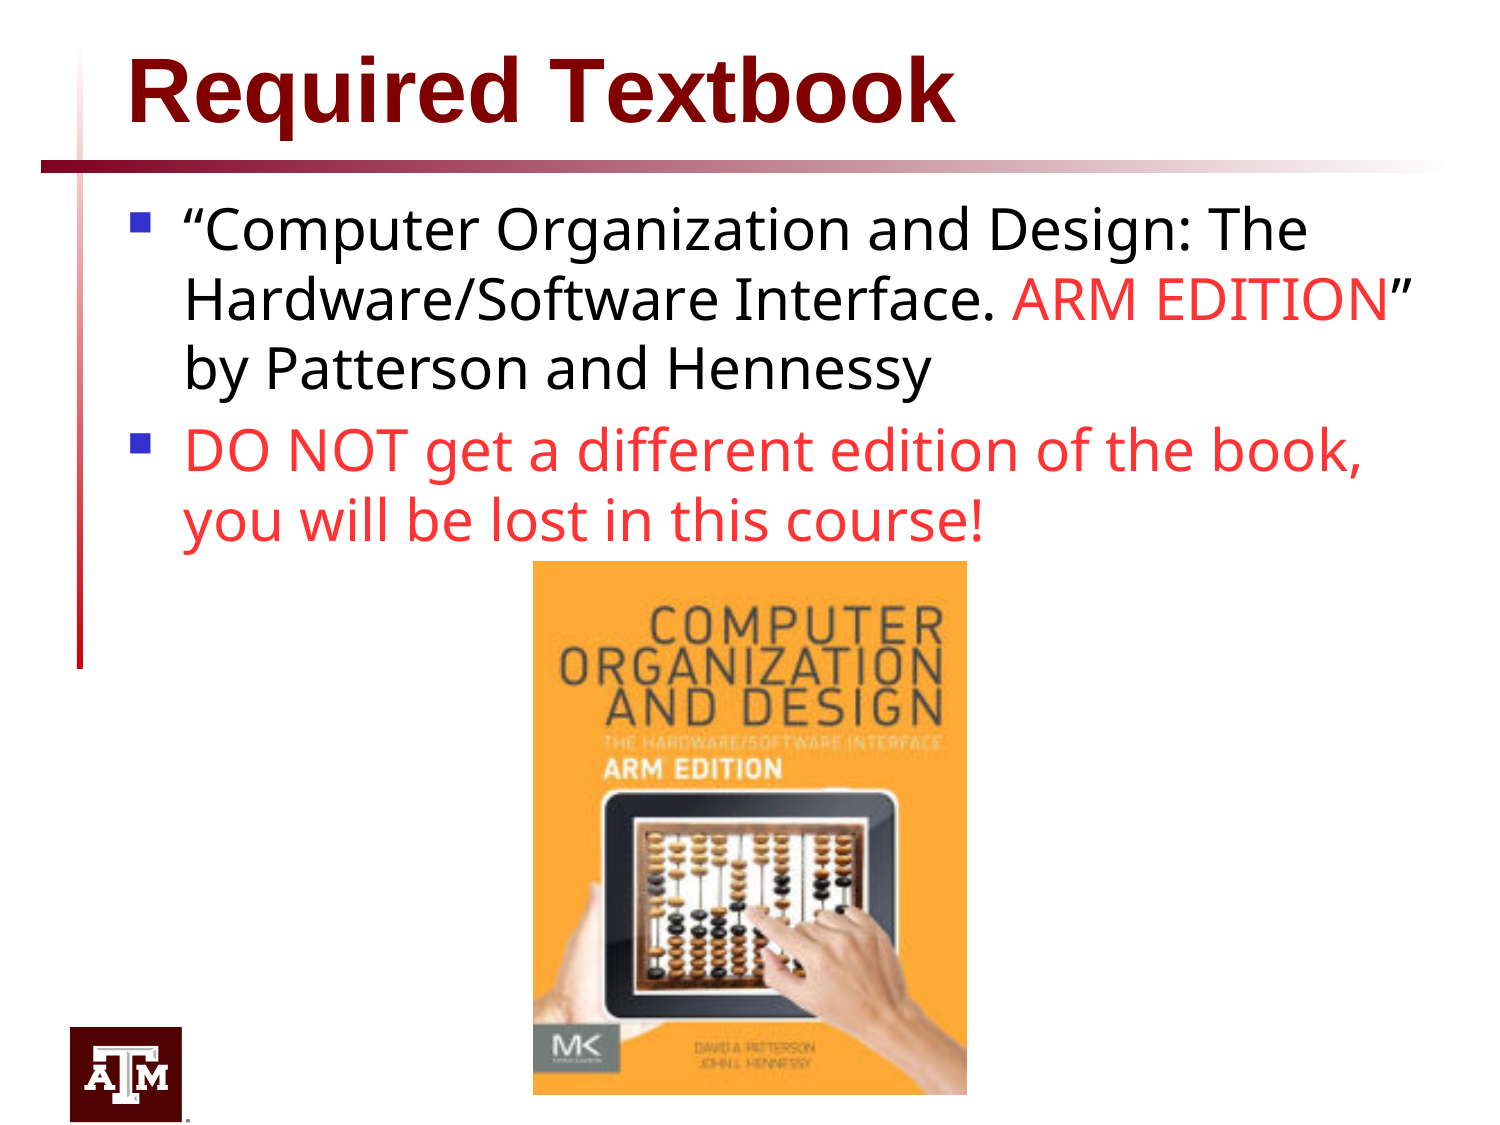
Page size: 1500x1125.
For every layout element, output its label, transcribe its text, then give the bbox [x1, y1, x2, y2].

picture [60, 1023, 196, 1125]
title Required Textbook [112, 15, 1468, 149]
list “Computer Organization and Design: The Hardware/Software Interface. ARM EDITION” by Patterson and Hennessy DO NOT get a different edition of the book, you will be lost in this course! [112, 184, 1469, 838]
picture [533, 561, 967, 1096]
